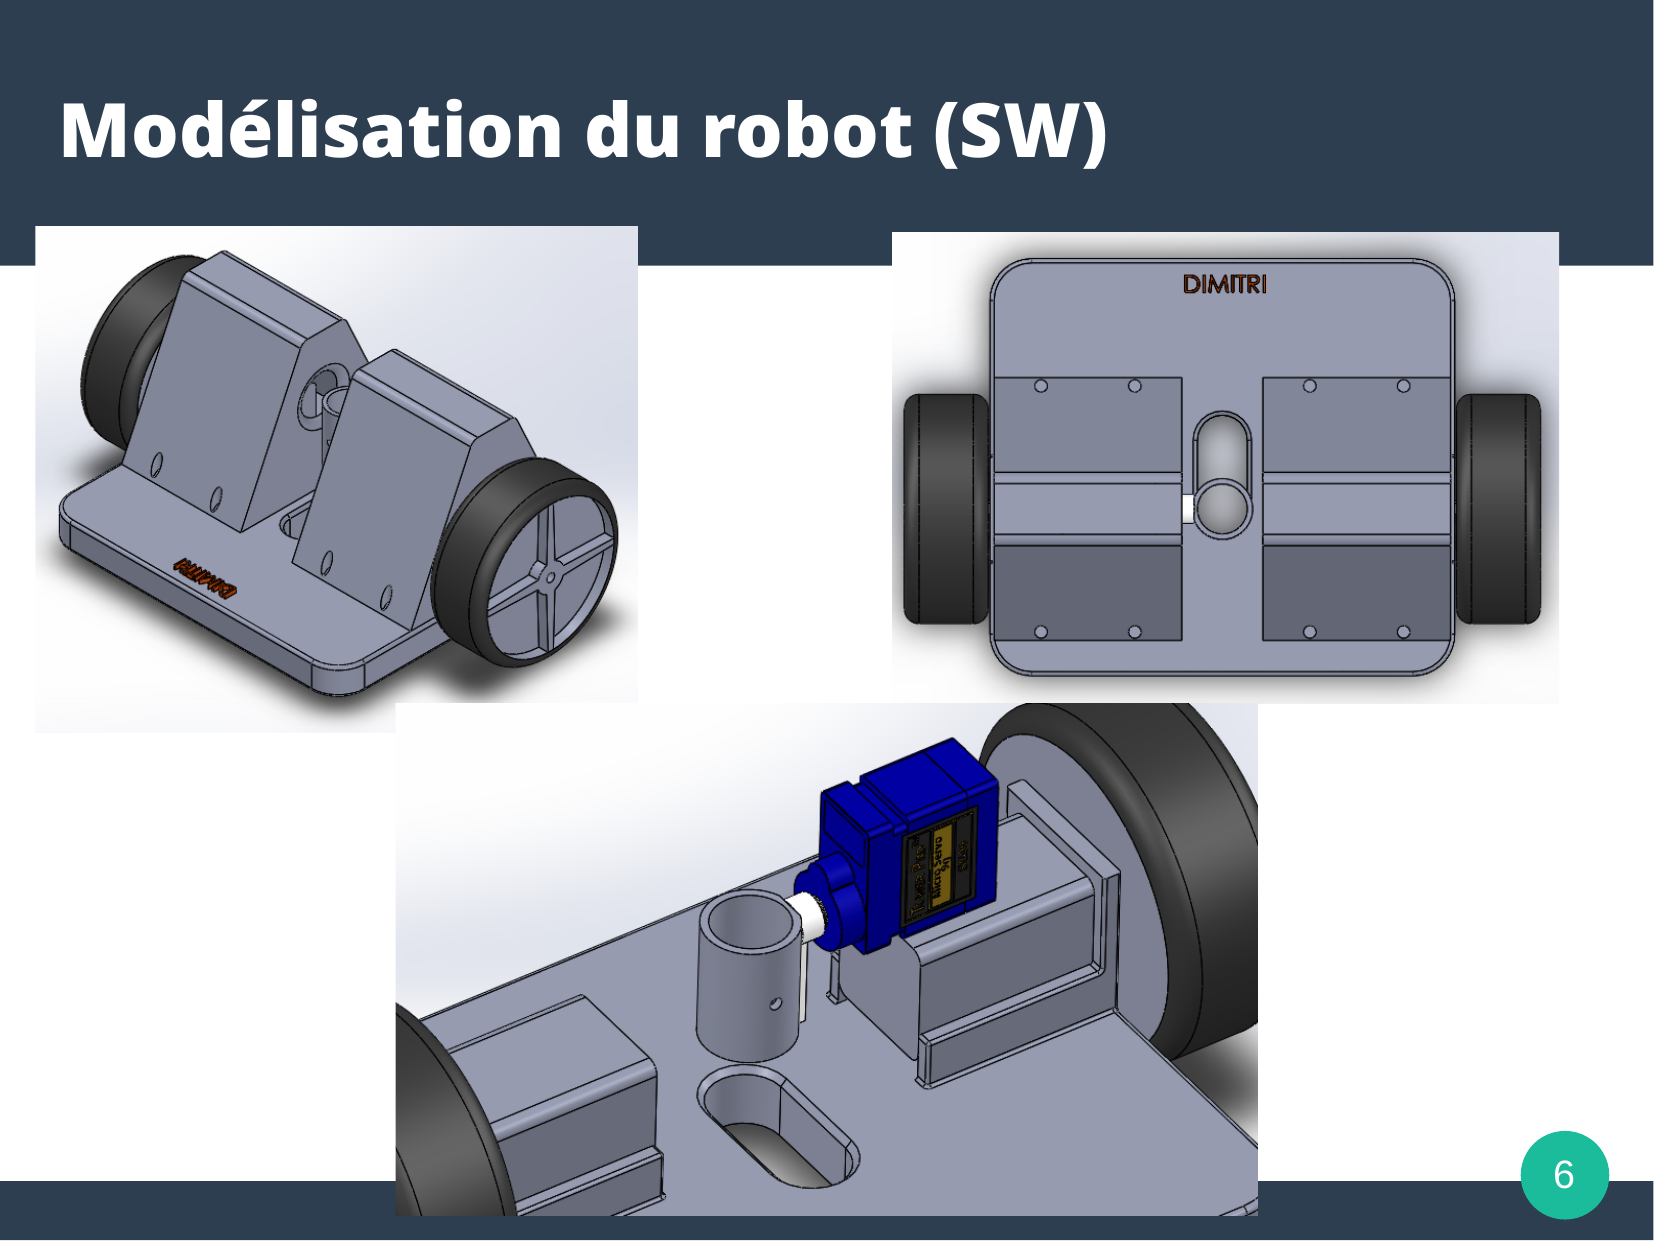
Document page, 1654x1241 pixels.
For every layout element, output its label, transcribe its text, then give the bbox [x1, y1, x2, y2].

picture [35, 226, 1560, 1216]
title Modélisation du robot (SW) [59, 49, 1595, 207]
text_box 6 [1538, 1145, 1598, 1205]
